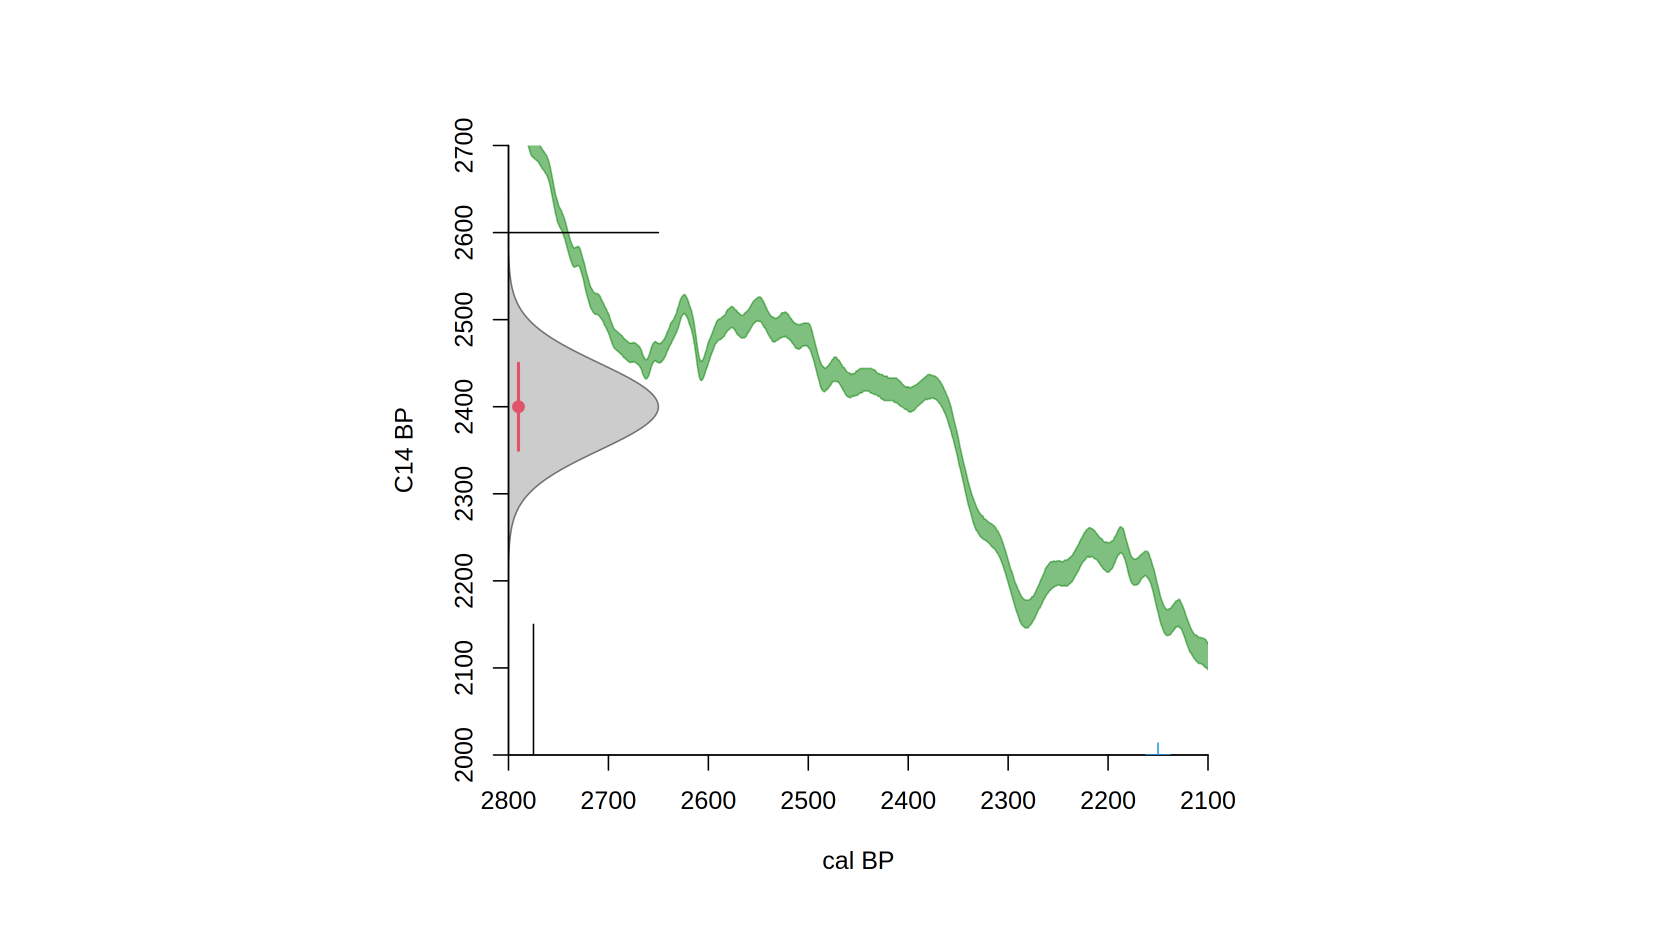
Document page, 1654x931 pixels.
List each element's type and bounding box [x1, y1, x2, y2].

picture [385, 22, 1271, 908]
